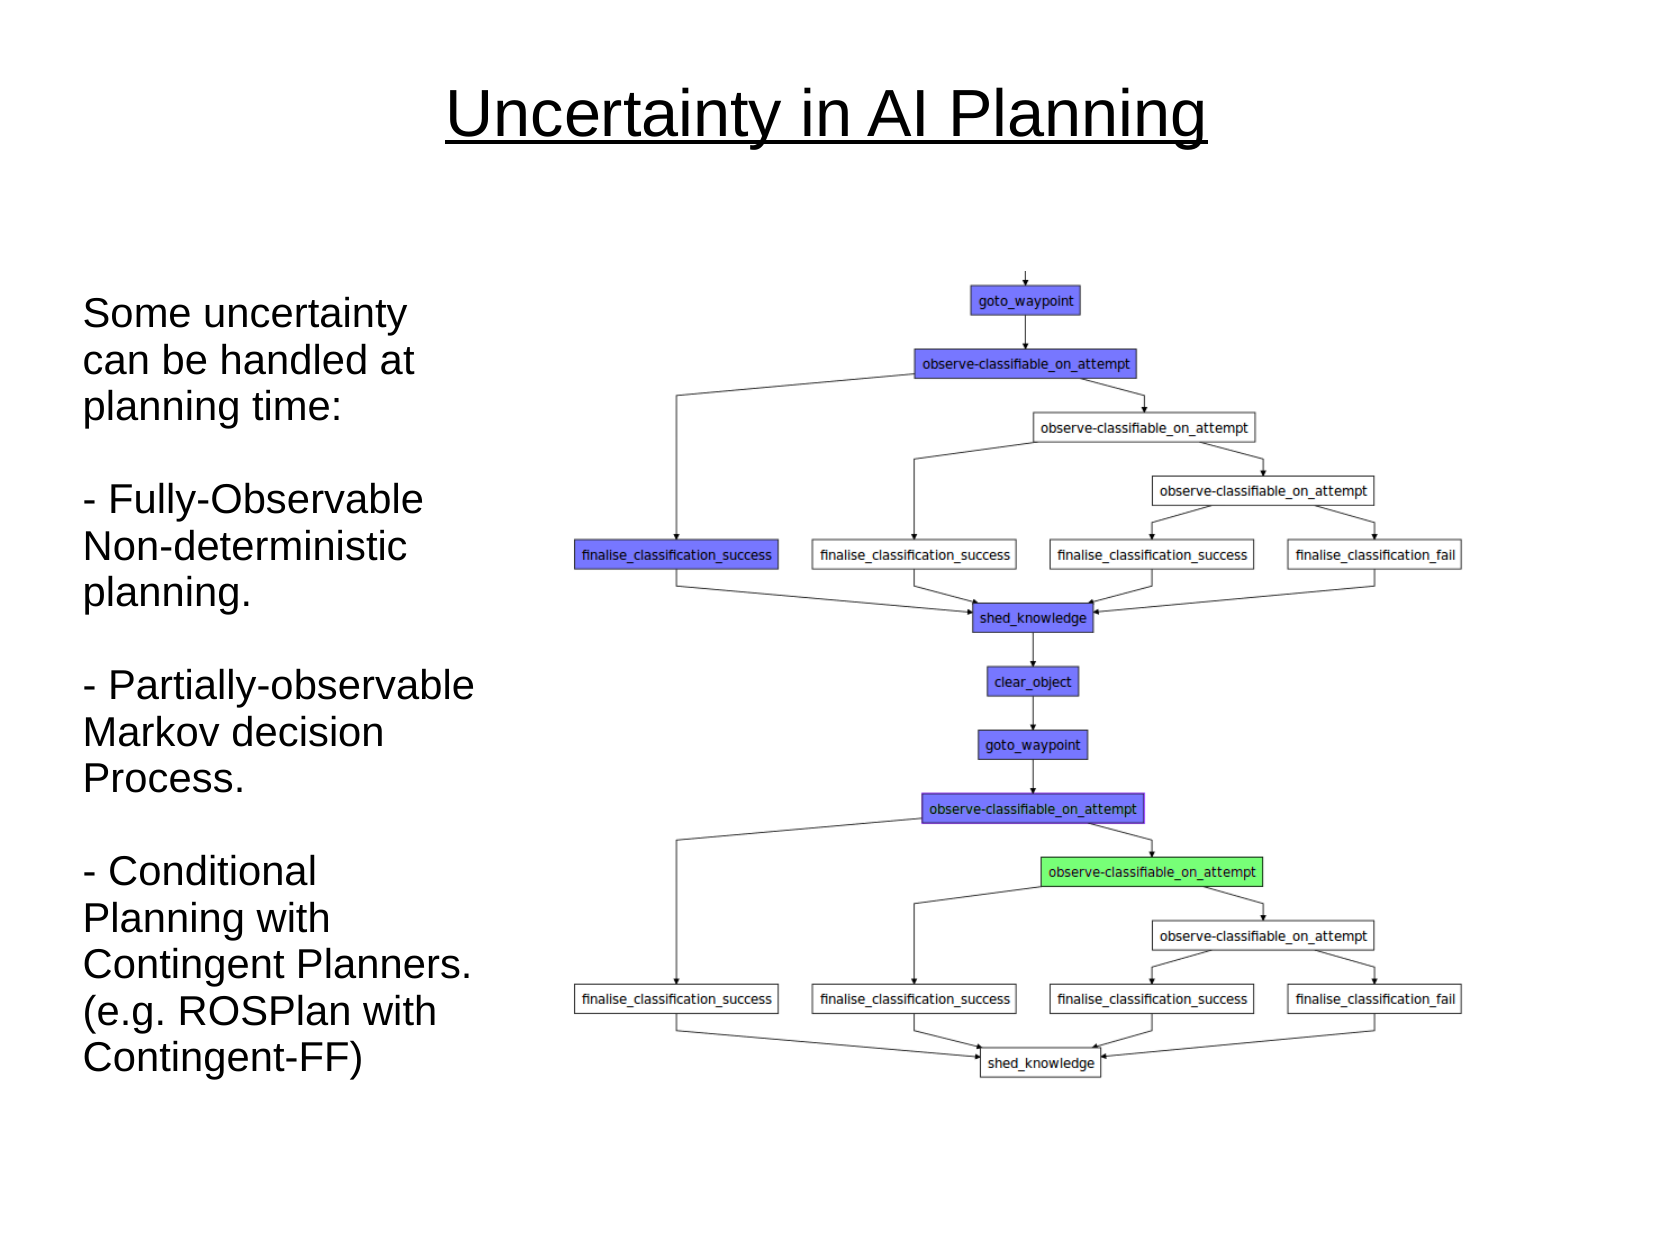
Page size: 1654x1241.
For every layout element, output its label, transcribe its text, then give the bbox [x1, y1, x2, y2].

title Uncertainty in AI Planning [82, 49, 1571, 178]
picture [528, 271, 1506, 1104]
subtitle Some uncertainty can be handled at planning time: - Fully-Observable Non-deterministic planning. - Partially-observable Markov decision Process. - Conditional Planning with Contingent Planners. (e.g. ROSPlan with Contingent-FF) [82, 290, 485, 1137]
